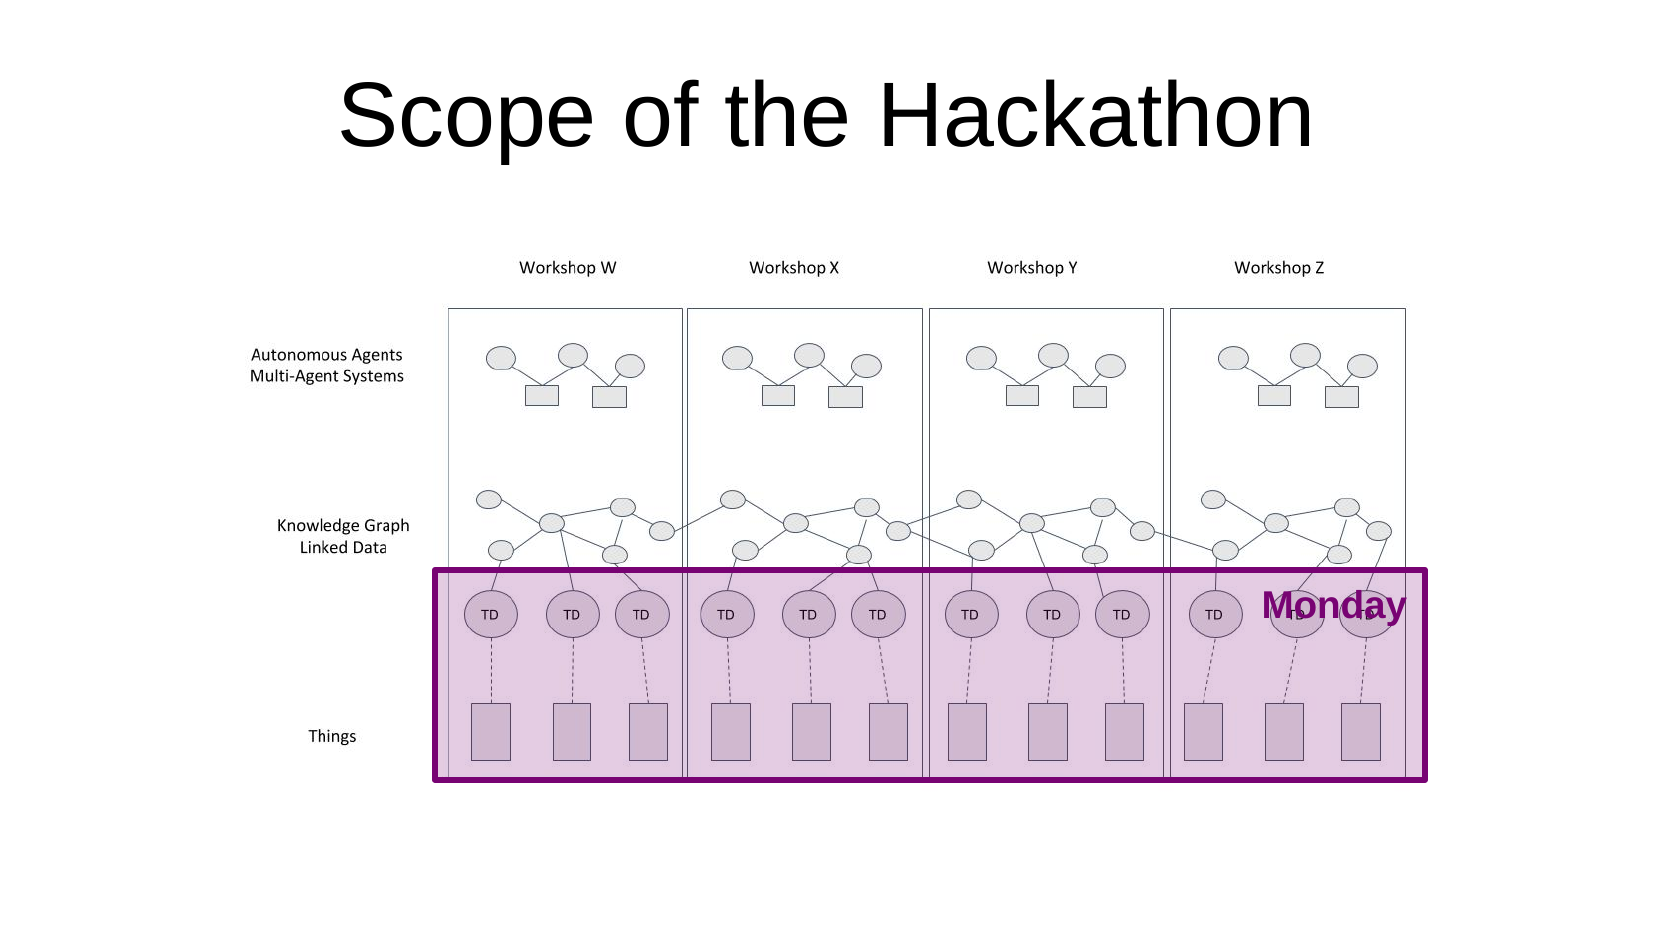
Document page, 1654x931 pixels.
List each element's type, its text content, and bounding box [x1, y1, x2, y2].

picture [197, 193, 1457, 886]
text_box Monday [435, 570, 1426, 781]
title Scope of the Hackathon [82, 37, 1571, 193]
